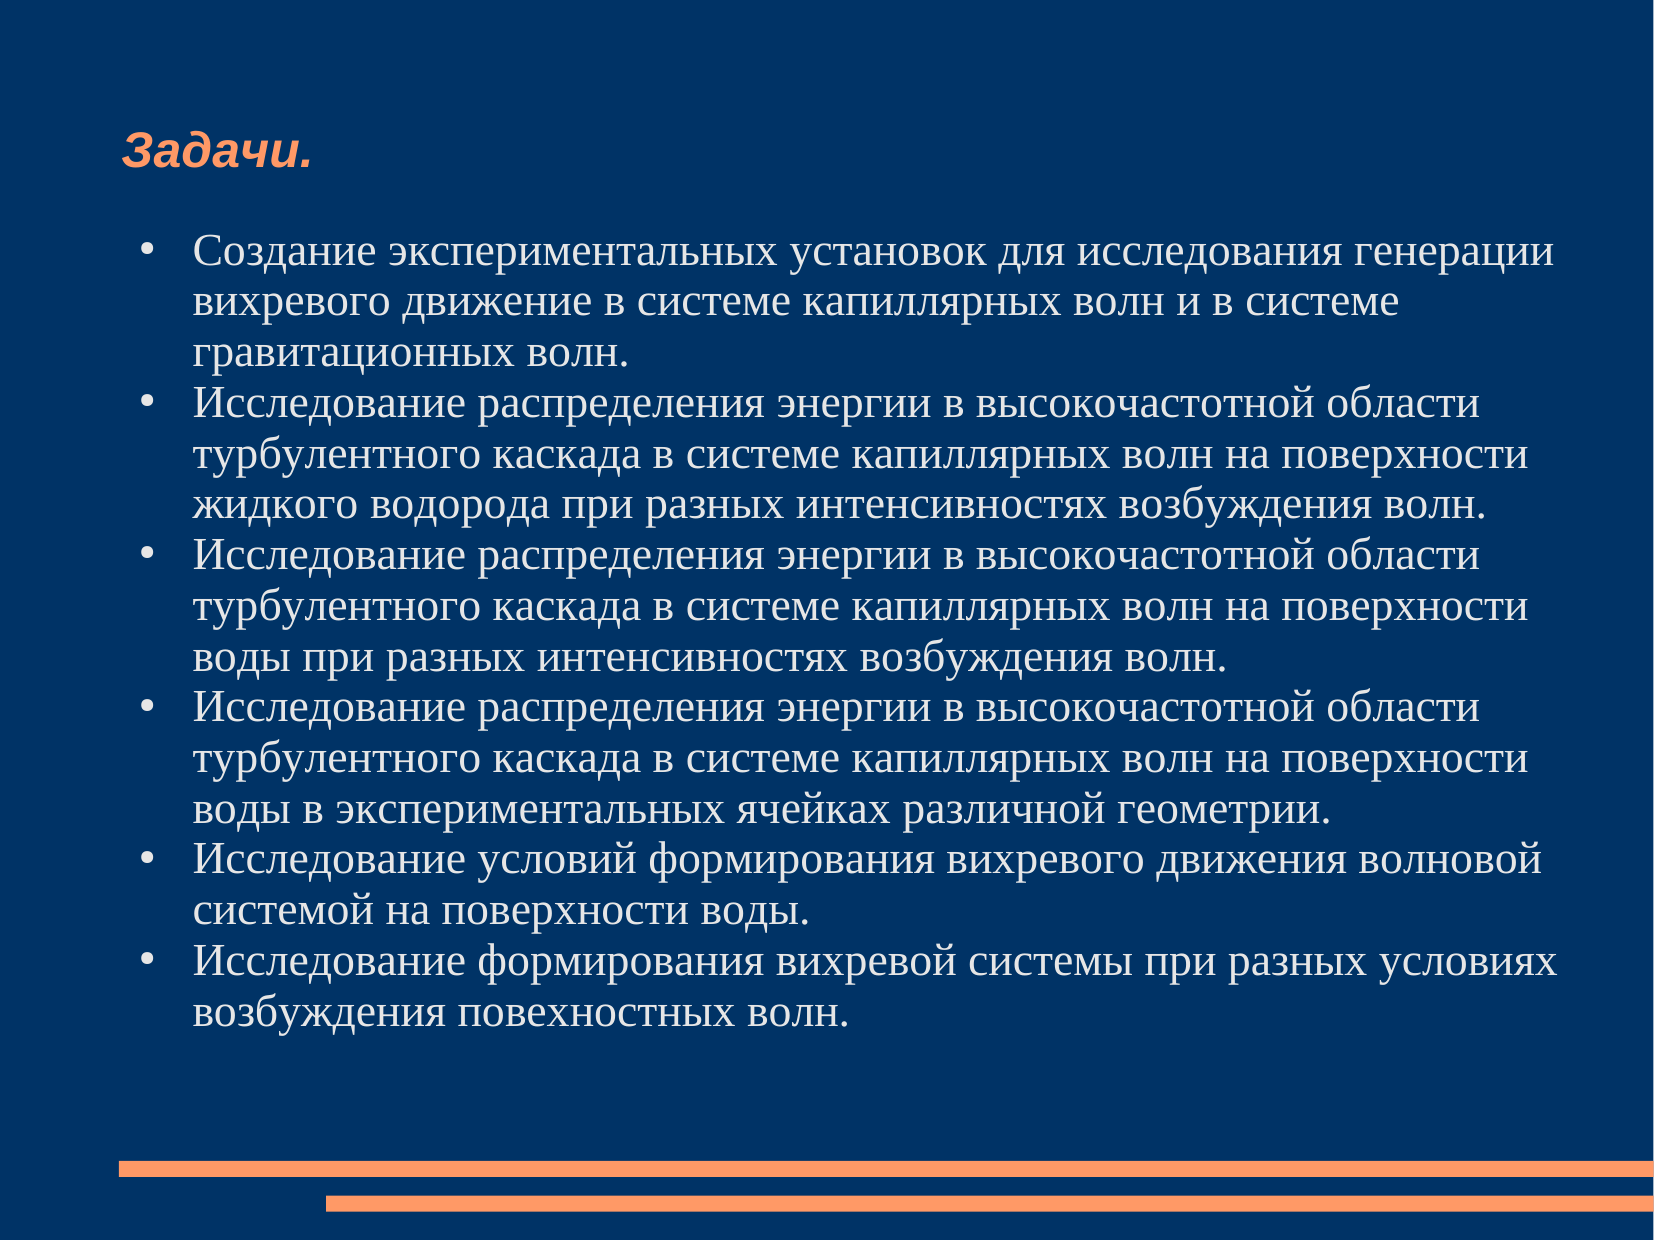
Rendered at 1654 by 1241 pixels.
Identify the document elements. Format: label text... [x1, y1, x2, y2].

title Задачи. [121, 46, 1534, 224]
list Создание экспериментальных установок для исследования генерации вихревого движение в системе капиллярных волн и в системе гравитационных волн. Исследование распределения энергии в высокочастотной области турбулентного каскада в системе капиллярных волн на поверхности жидкого водорода при разных интенсивностях возбуждения волн. Исследование распределения энергии в высокочастотной области турбулентного каскада в системе капиллярных волн на поверхности воды при разных интенсивностях возбуждения волн. Исследование распределения энергии в высокочастотной области турбулентного каскада в системе капиллярных волн на поверхности воды в экспериментальных ячейках различной геометрии. Исследование условий формирования вихревого движения волновой системой на поверхности воды. Исследование формирования вихревой системы при разных условиях возбуждения повехностных волн. [121, 224, 1561, 1037]
